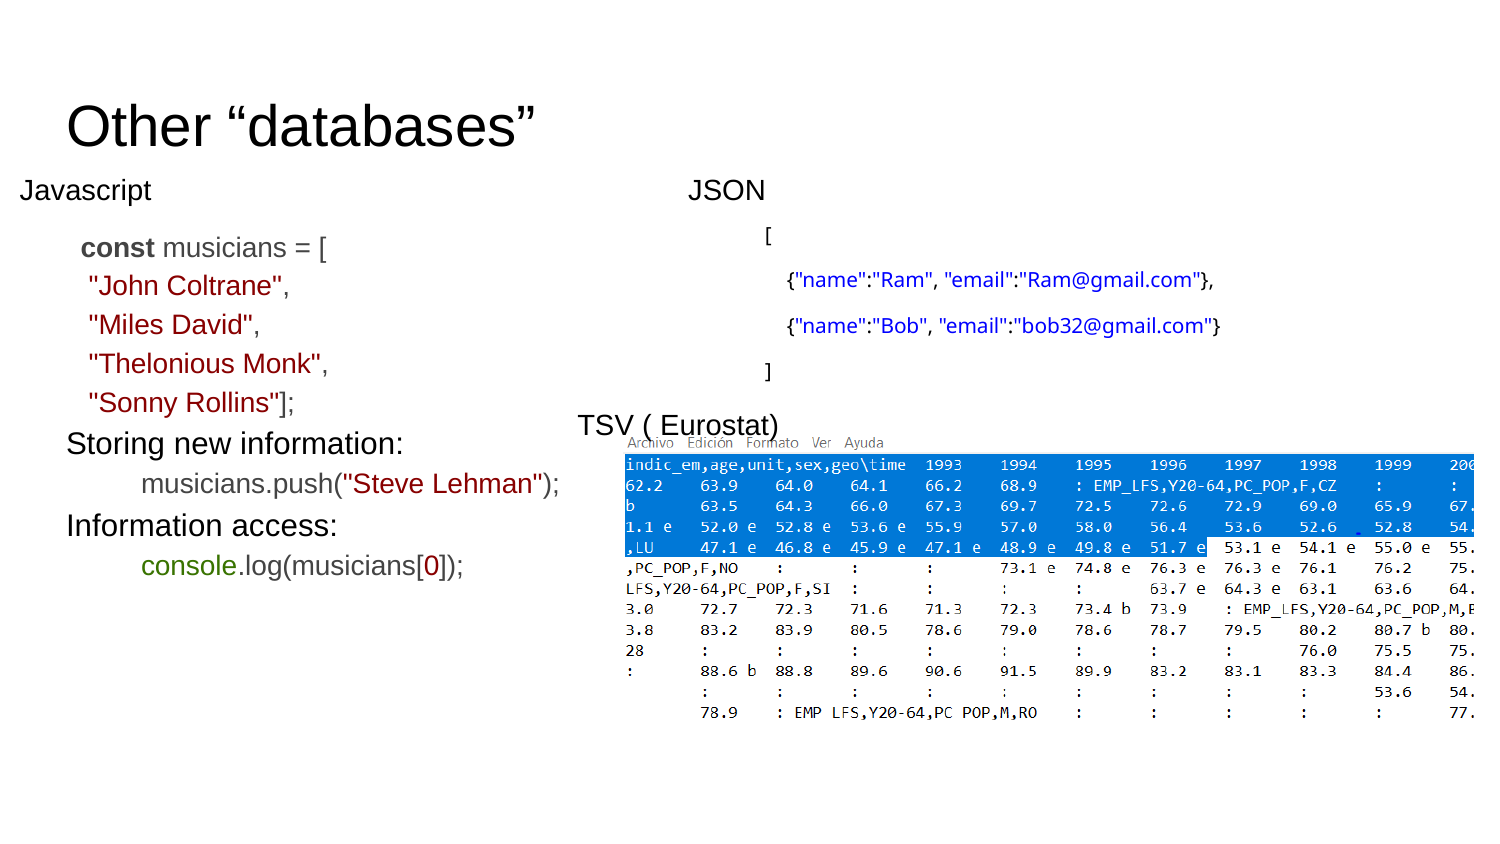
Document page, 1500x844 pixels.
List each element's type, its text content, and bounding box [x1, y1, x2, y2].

title Other “databases” [51, 72, 1449, 167]
list const musicians = [ "John Coltrane", "Miles David", "Thelonious Monk", "Sonny Rollins"]; Storing new information: musicians.push("Steve Lehman"); Information access: console.log(musicians[0]); [51, 235, 603, 708]
text_box Javascript [4, 156, 673, 235]
text_box TSV ( Eurostat) [562, 391, 1231, 470]
text_box JSON [673, 156, 1342, 235]
picture [623, 432, 1474, 720]
text_box [ {"name":"Ram", "email":"Ram@gmail.com"}, {"name":"Bob", "email":"bob32@gmail.com"} ] [749, 192, 1474, 408]
